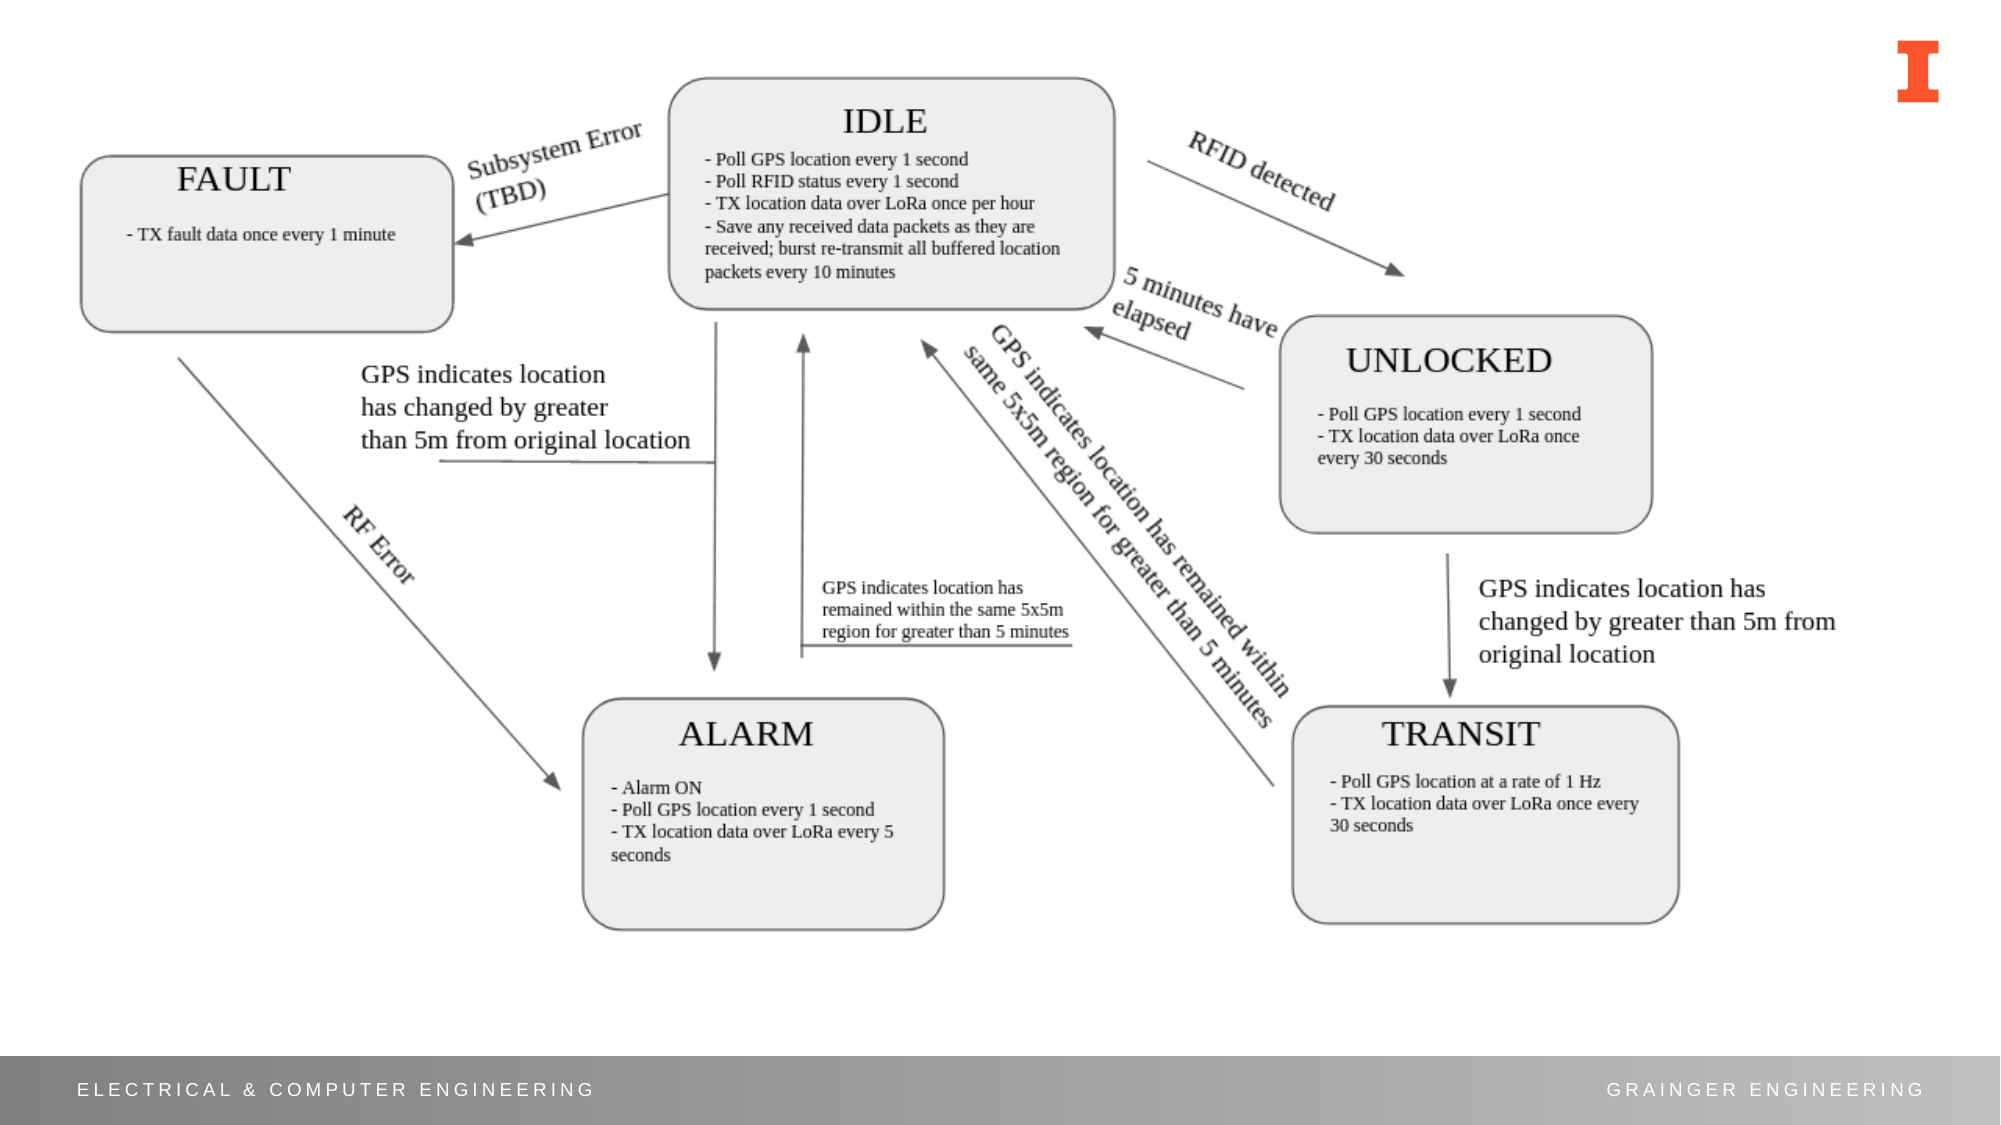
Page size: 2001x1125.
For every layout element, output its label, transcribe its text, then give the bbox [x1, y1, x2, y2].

text_box GRAINGER ENGINEERING [1531, 1070, 1938, 1108]
picture [1895, 38, 1941, 105]
picture [44, 58, 1876, 985]
text_box [0, 1056, 2000, 1125]
text_box ELECTRICAL & COMPUTER ENGINEERING [61, 1070, 1373, 1108]
